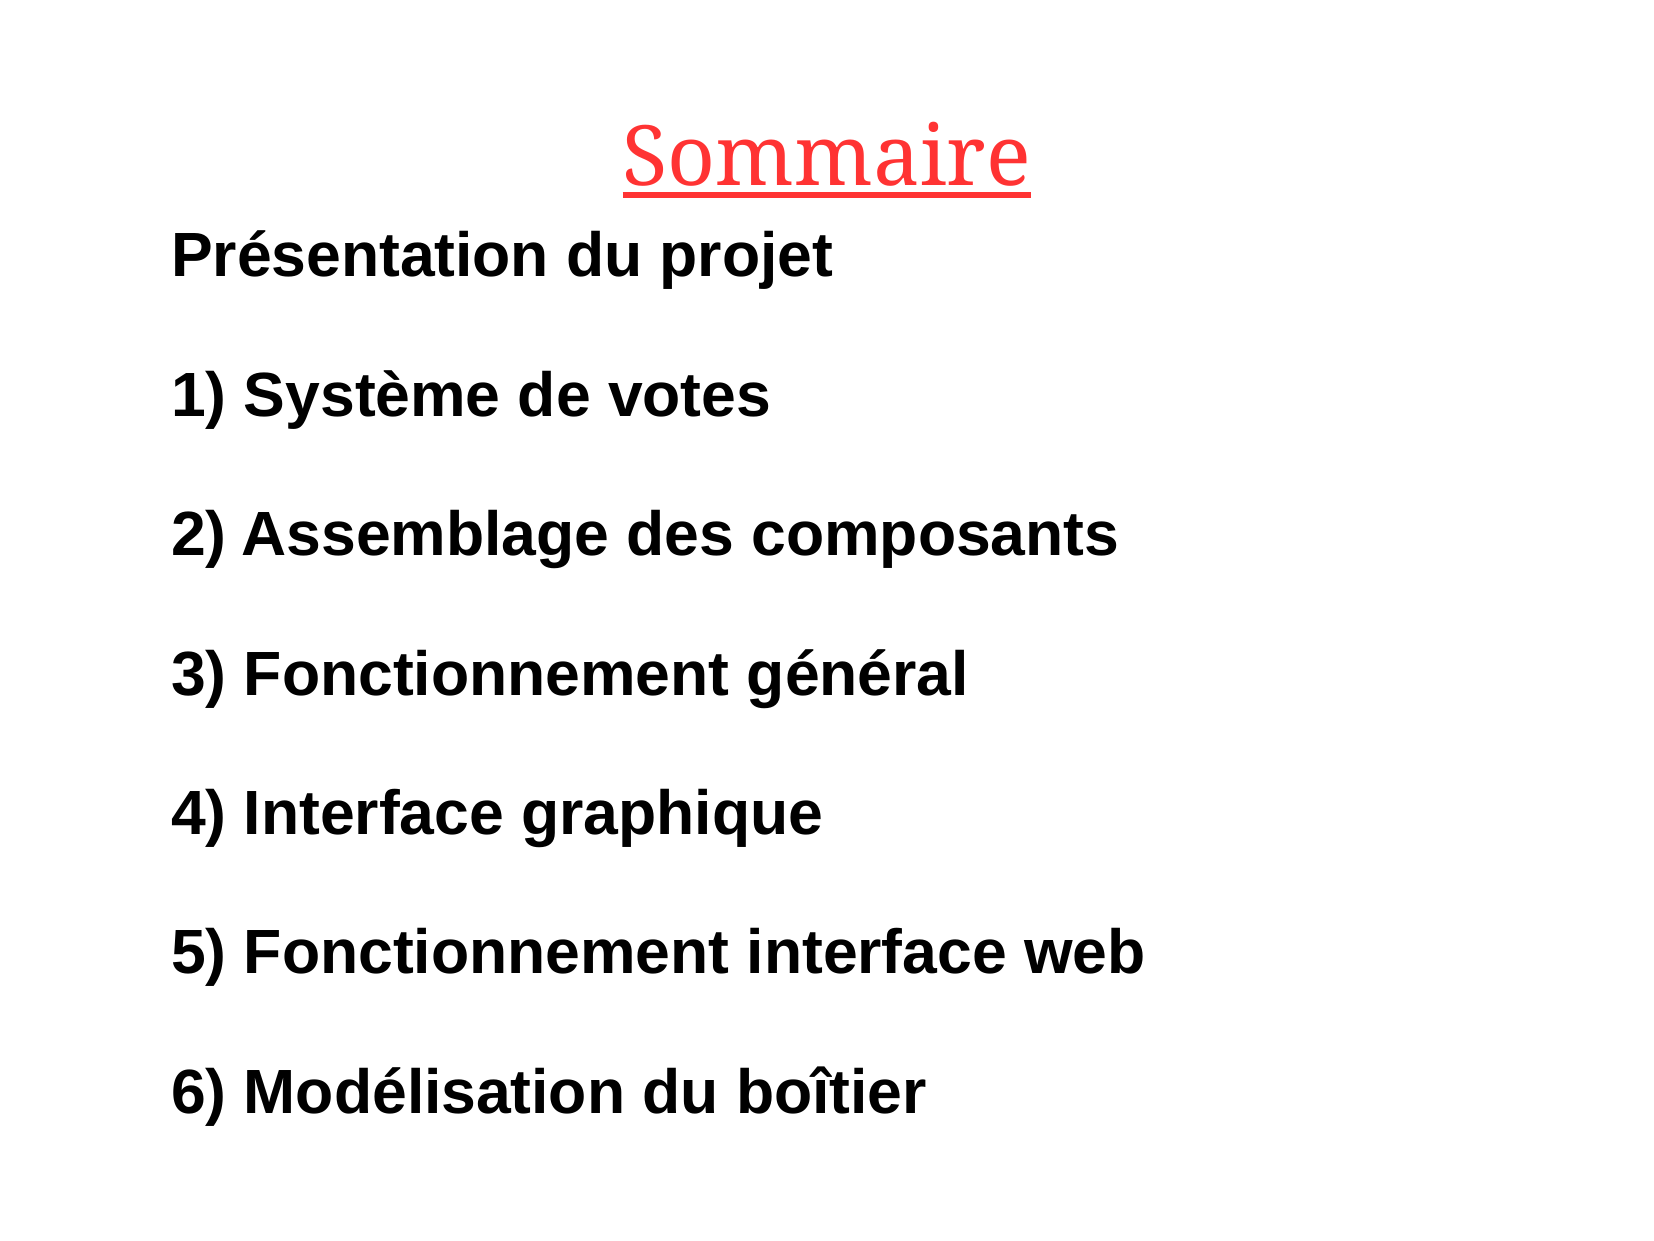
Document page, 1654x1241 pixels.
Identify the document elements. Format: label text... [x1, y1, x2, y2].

title Sommaire [82, 49, 1571, 212]
text_box Présentation du projet 1) Système de votes 2) Assemblage des composants 3) Fonctionnement général 4) Interface graphique 5) Fonctionnement interface web 6) Modélisation du boîtier [82, 212, 1607, 1209]
